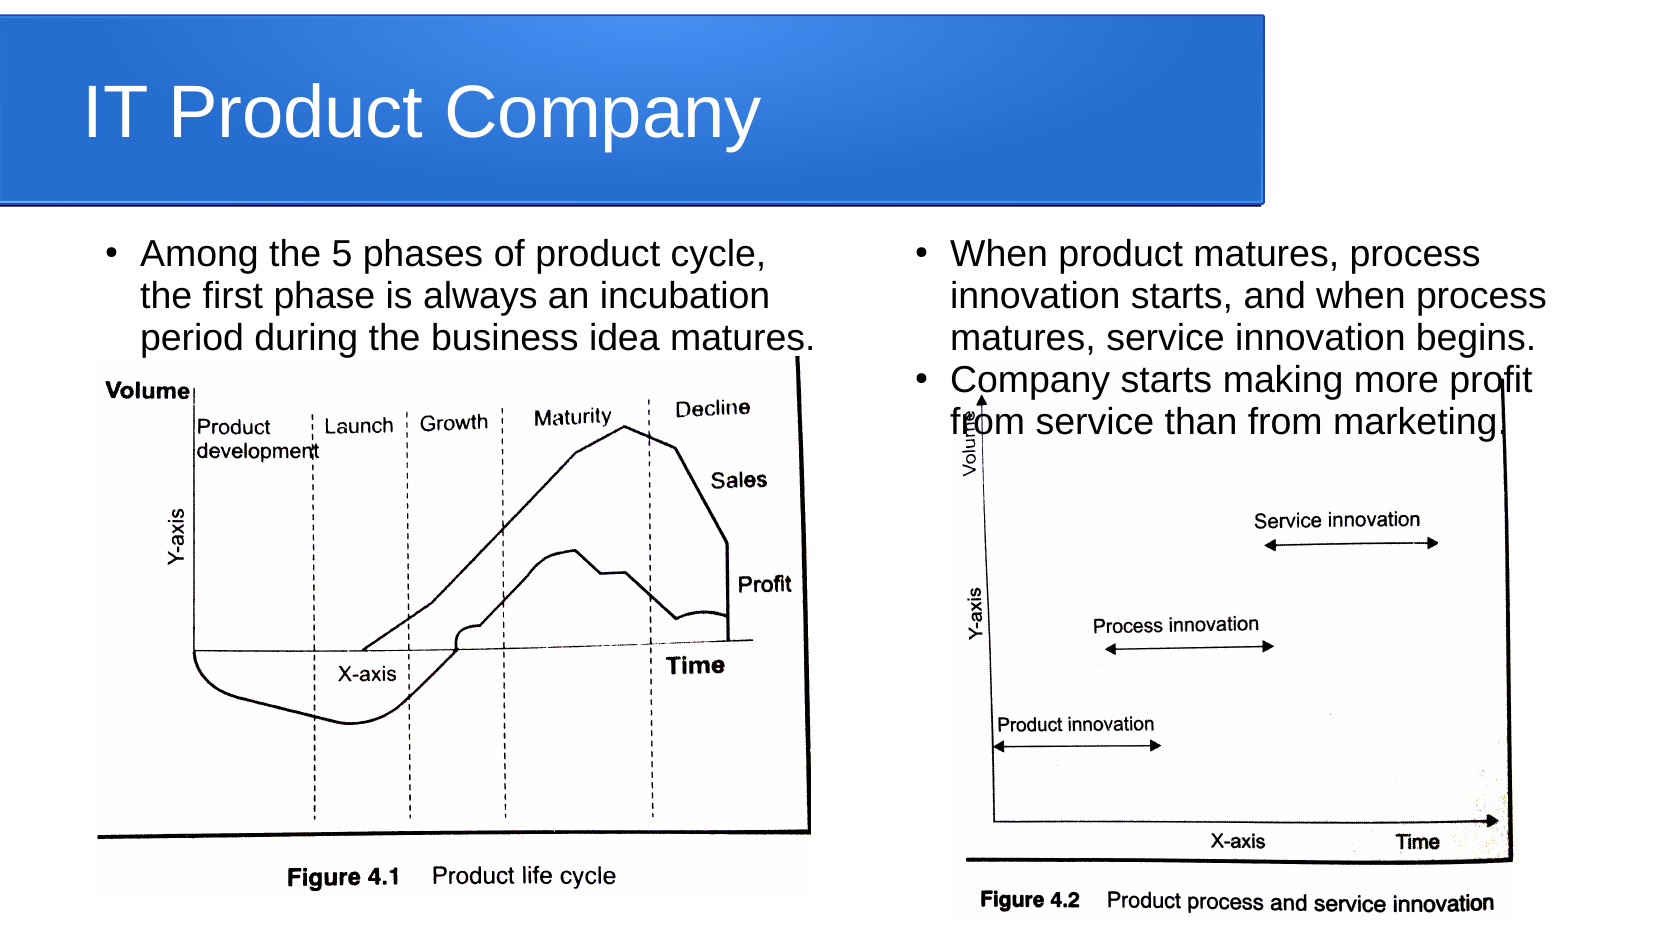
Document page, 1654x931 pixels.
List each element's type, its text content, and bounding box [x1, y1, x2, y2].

picture [1481, 417, 1491, 432]
picture [1421, 417, 1432, 422]
text_box When product matures, process innovation starts, and when process matures, service innovation begins. Company starts making more profit from service than from marketing. [900, 225, 1621, 417]
picture [1275, 417, 1286, 432]
text_box Among the 5 phases of product cycle, the first phase is always an incubation period during the business idea matures. [90, 225, 841, 382]
picture [1092, 417, 1101, 431]
picture [1200, 424, 1210, 432]
picture [1138, 417, 1149, 422]
picture [951, 417, 1515, 921]
picture [96, 382, 811, 897]
picture [1059, 417, 1070, 422]
picture [1369, 424, 1379, 432]
picture [978, 417, 989, 432]
title IT Product Company [82, 35, 1235, 189]
